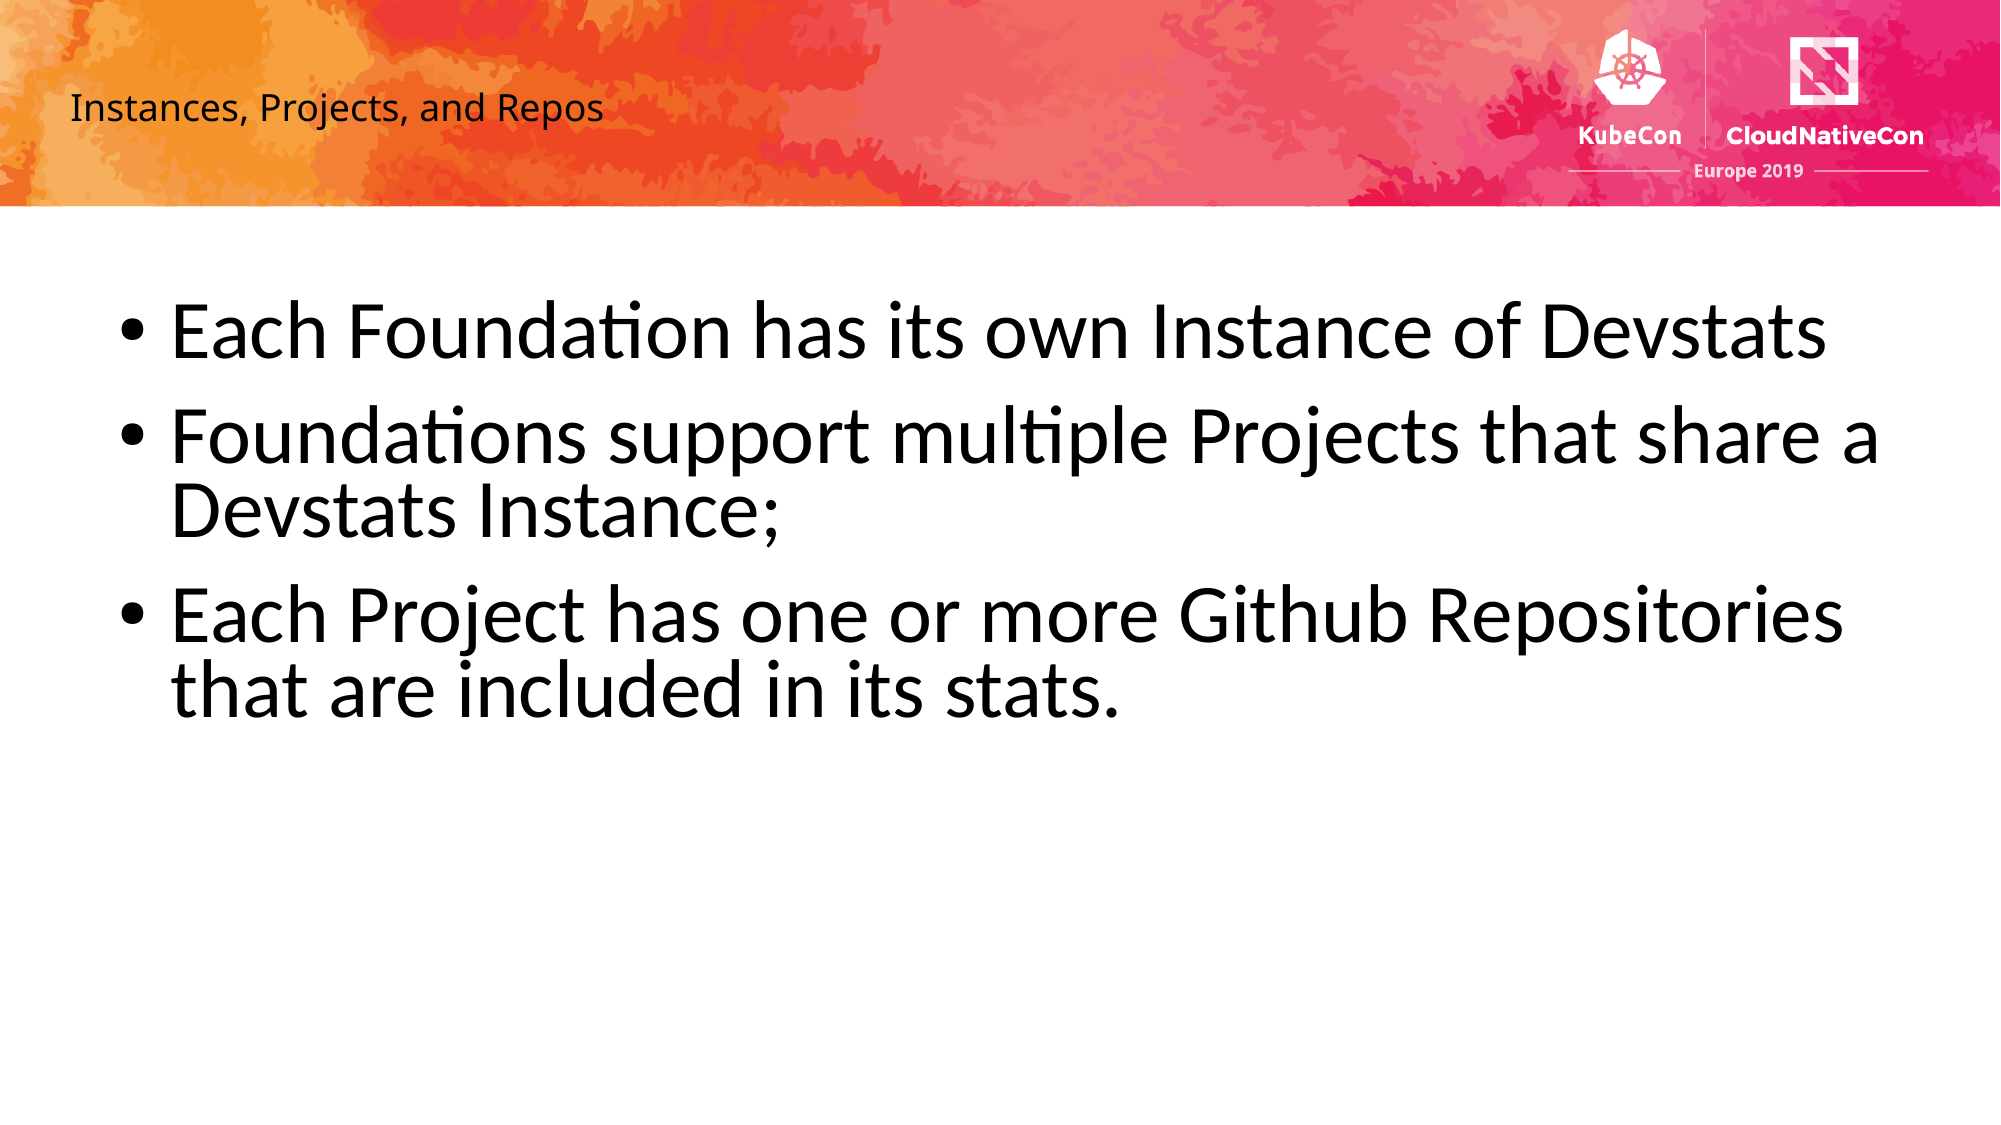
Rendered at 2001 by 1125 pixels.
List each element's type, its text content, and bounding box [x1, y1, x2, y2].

list Each Foundation has its own Instance of Devstats Foundations support multiple Projects that share a Devstats Instance; Each Project has one or more Github Repositories that are included in its stats. [99, 298, 1900, 952]
title Instances, Projects, and Repos [70, 0, 1796, 217]
picture [0, 0, 2000, 1125]
